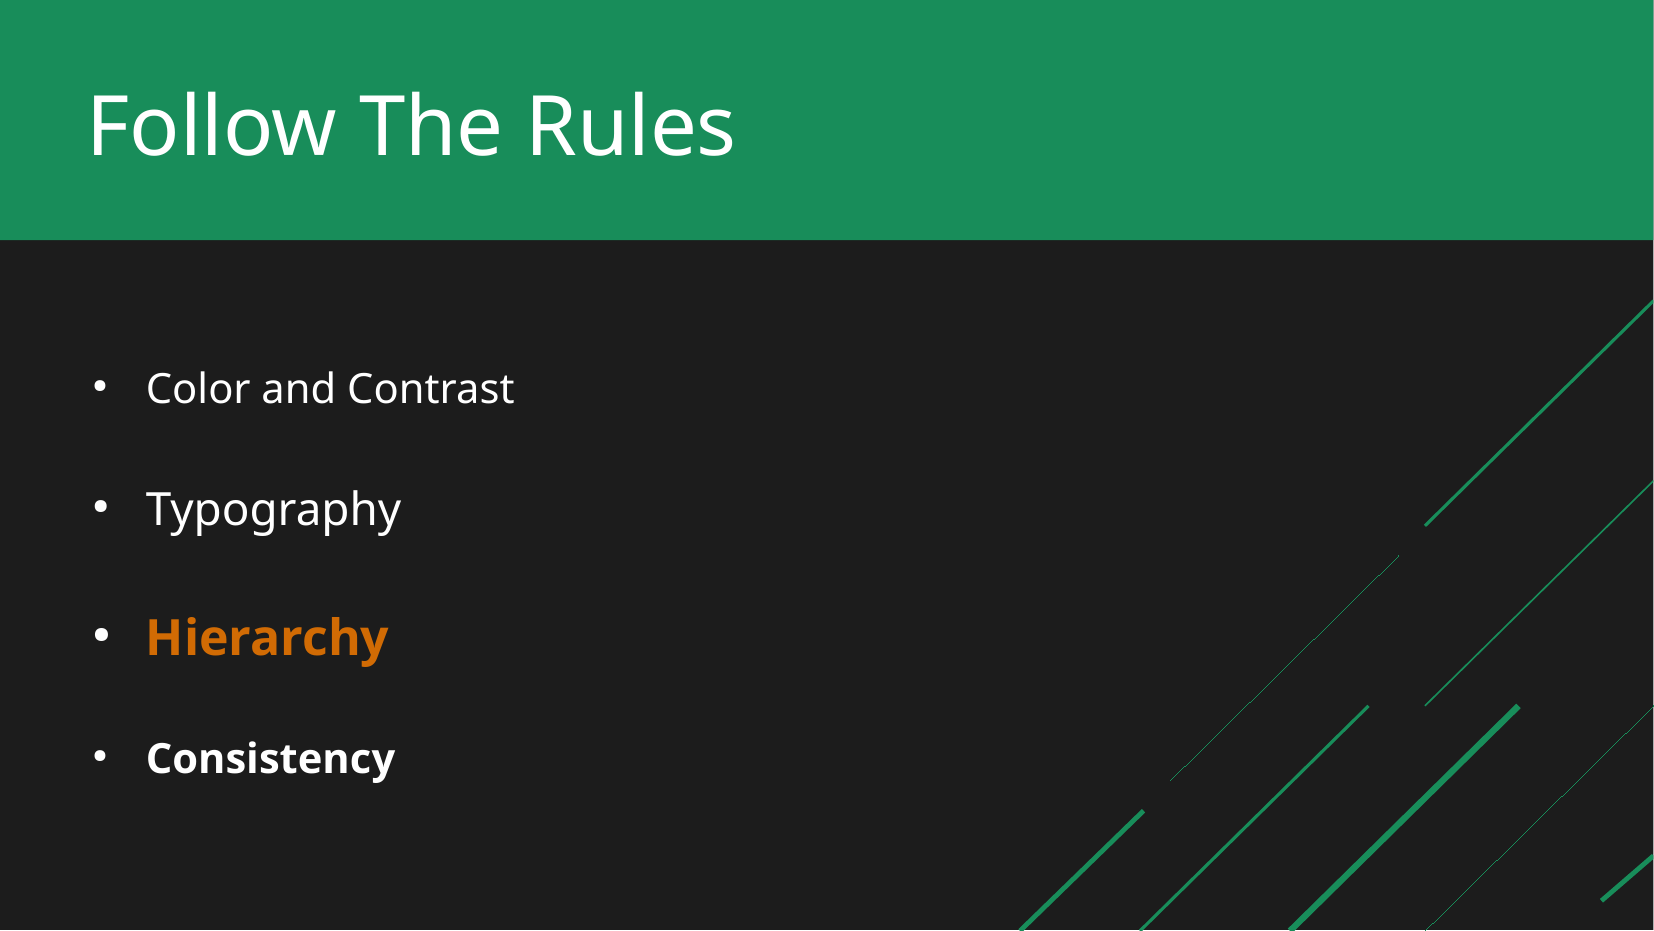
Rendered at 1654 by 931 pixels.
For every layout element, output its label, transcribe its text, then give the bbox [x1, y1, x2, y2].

text_box [0, 0, 1654, 241]
title Follow The Rules [86, 45, 1231, 201]
list Color and Contrast Typography Hierarchy Consistency [75, 330, 1564, 870]
